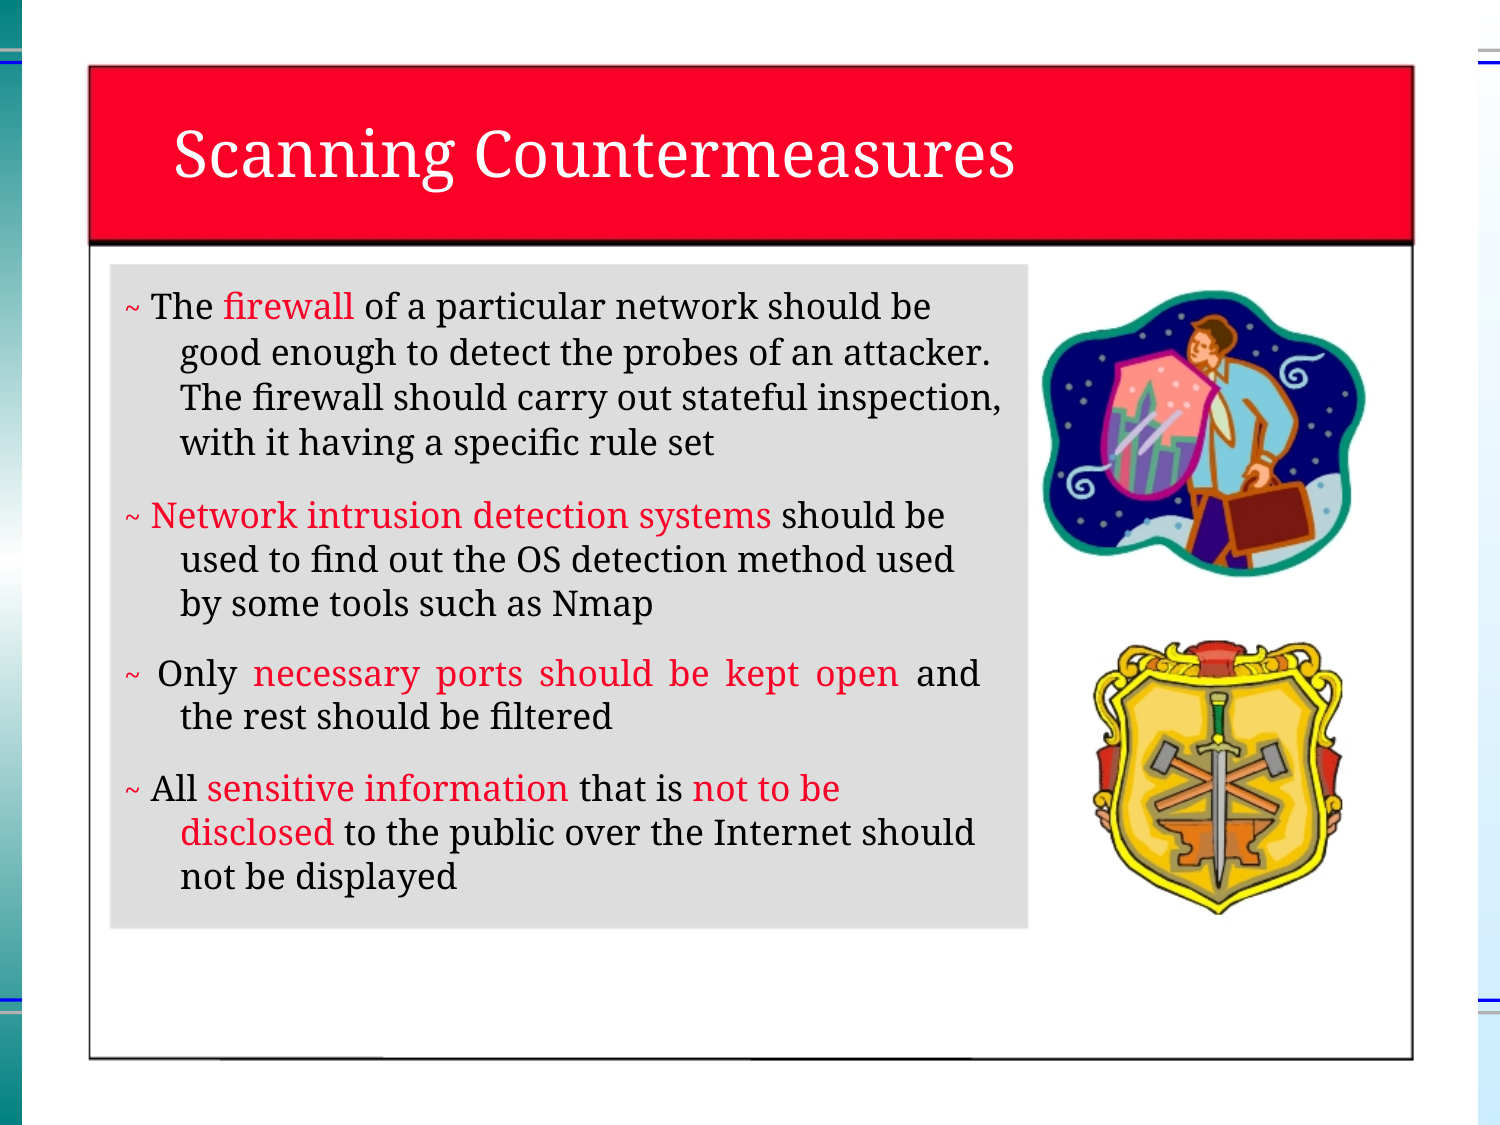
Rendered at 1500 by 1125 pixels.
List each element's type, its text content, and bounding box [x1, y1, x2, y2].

picture [22, 0, 1500, 1125]
text_box ~ The firewall of a particular network should be good enough to detect the probes of an attacker. The firewall should carry out stateful inspection, with it having a specific rule set [123, 273, 1020, 471]
text_box ~ Network intrusion detection systems should be used to find out the OS detection method used by some tools such as Nmap [123, 483, 990, 632]
text_box ~ Only necessary ports should be kept open and the rest should be filtered [123, 643, 996, 745]
text_box ~ All sensitive information that is not to be disclosed to the public over the Internet should not be displayed [123, 756, 1013, 905]
text_box Scanning Countermeasures [173, 116, 1048, 199]
